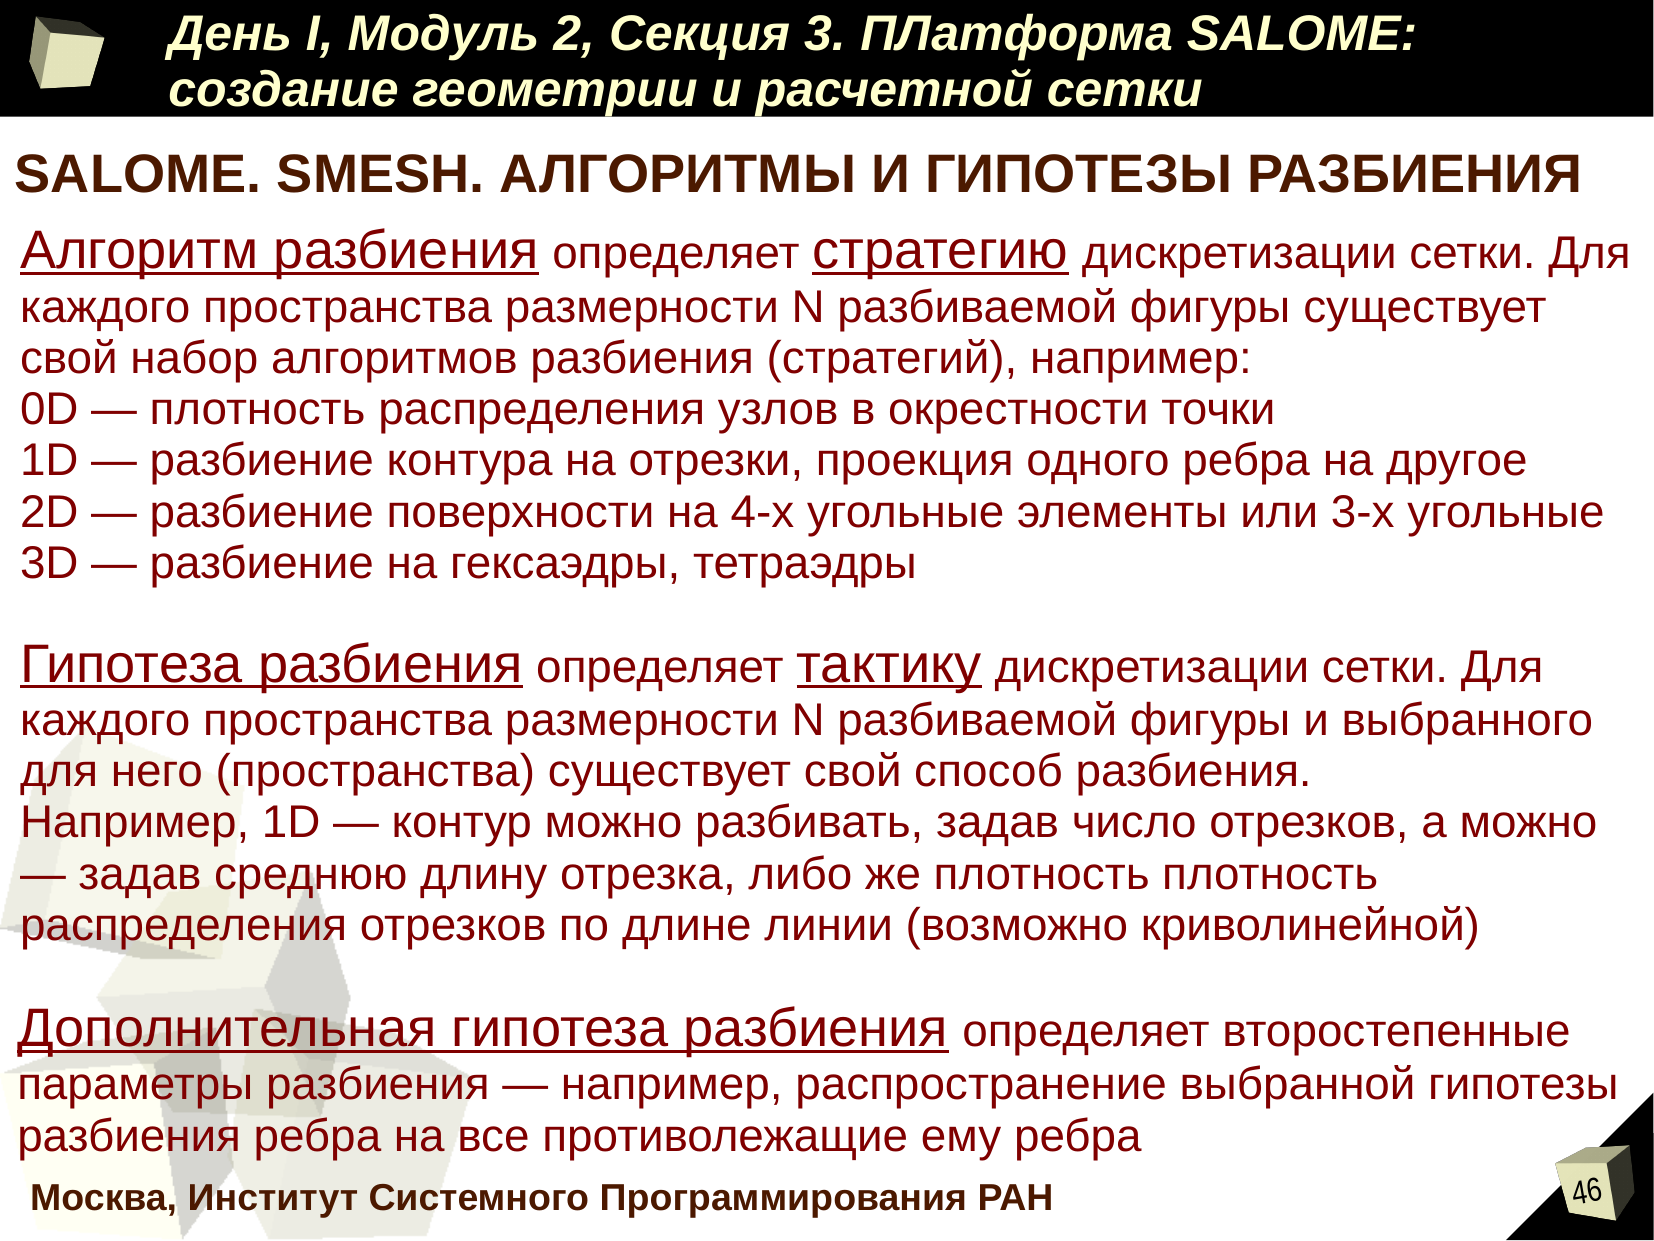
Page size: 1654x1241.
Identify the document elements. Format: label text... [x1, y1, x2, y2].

text_box SALOME. SMESH. АЛГОРИТМЫ И ГИПОТЕЗЫ РАЗБИЕНИЯ [0, 136, 1654, 217]
picture [0, 726, 477, 1241]
picture [464, 1193, 472, 1198]
text_box Дополнительная гипотеза разбиения определяет второстепенные параметры разбиения — например, распространение выбранной гипотезы разбиения ребра на все противолежащие ему ребра [2, 990, 1654, 1169]
text_box Алгоритм разбиения определяет стратегию дискретизации сетки. Для каждого пространства размерности N разбиваемой фигуры существует свой набор алгоритмов разбиения (стратегий), например: 0D — плотность распределения узлов в окрестности точки 1D — разбиение контура на отрезки, проекция одного ребра на другое 2D — разбиение поверхности на 4-х угольные элементы или 3-х угольные 3D — разбиение на гексаэдры, тетраэдры [5, 212, 1654, 596]
text_box Гипотеза разбиения определяет тактику дискретизации сетки. Для каждого пространства размерности N разбиваемой фигуры и выбранного для него (пространства) существует свой способ разбиения. Например, 1D — контур можно разбивать, задав число отрезков, а можно — задав среднюю длину отрезка, либо же плотность плотность распределения отрезков по длине линии (возможно криволинейной) [5, 626, 1654, 958]
